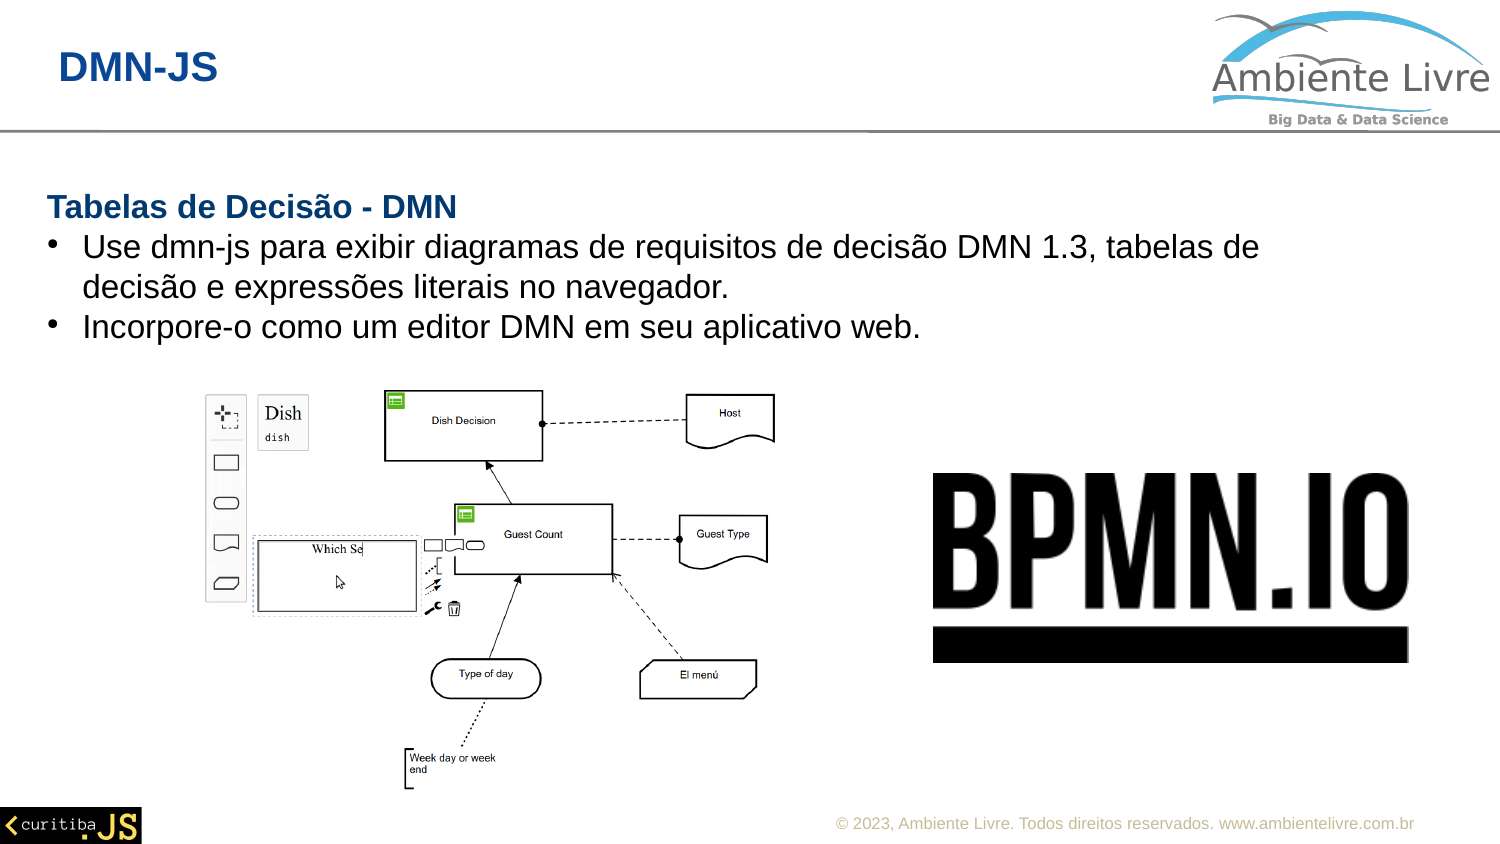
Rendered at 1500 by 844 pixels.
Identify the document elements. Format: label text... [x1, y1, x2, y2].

text_box Tabelas de Decisão - DMN Use dmn-js para exibir diagramas de requisitos de decisão DMN 1.3, tabelas de decisão e expressões literais no navegador. Incorpore-o como um editor DMN em seu aplicativo web. [32, 178, 1347, 353]
title DMN-JS [43, 8, 1127, 129]
picture [933, 473, 1409, 663]
picture [0, 807, 142, 844]
picture [1212, 11, 1489, 127]
picture [187, 377, 1313, 813]
